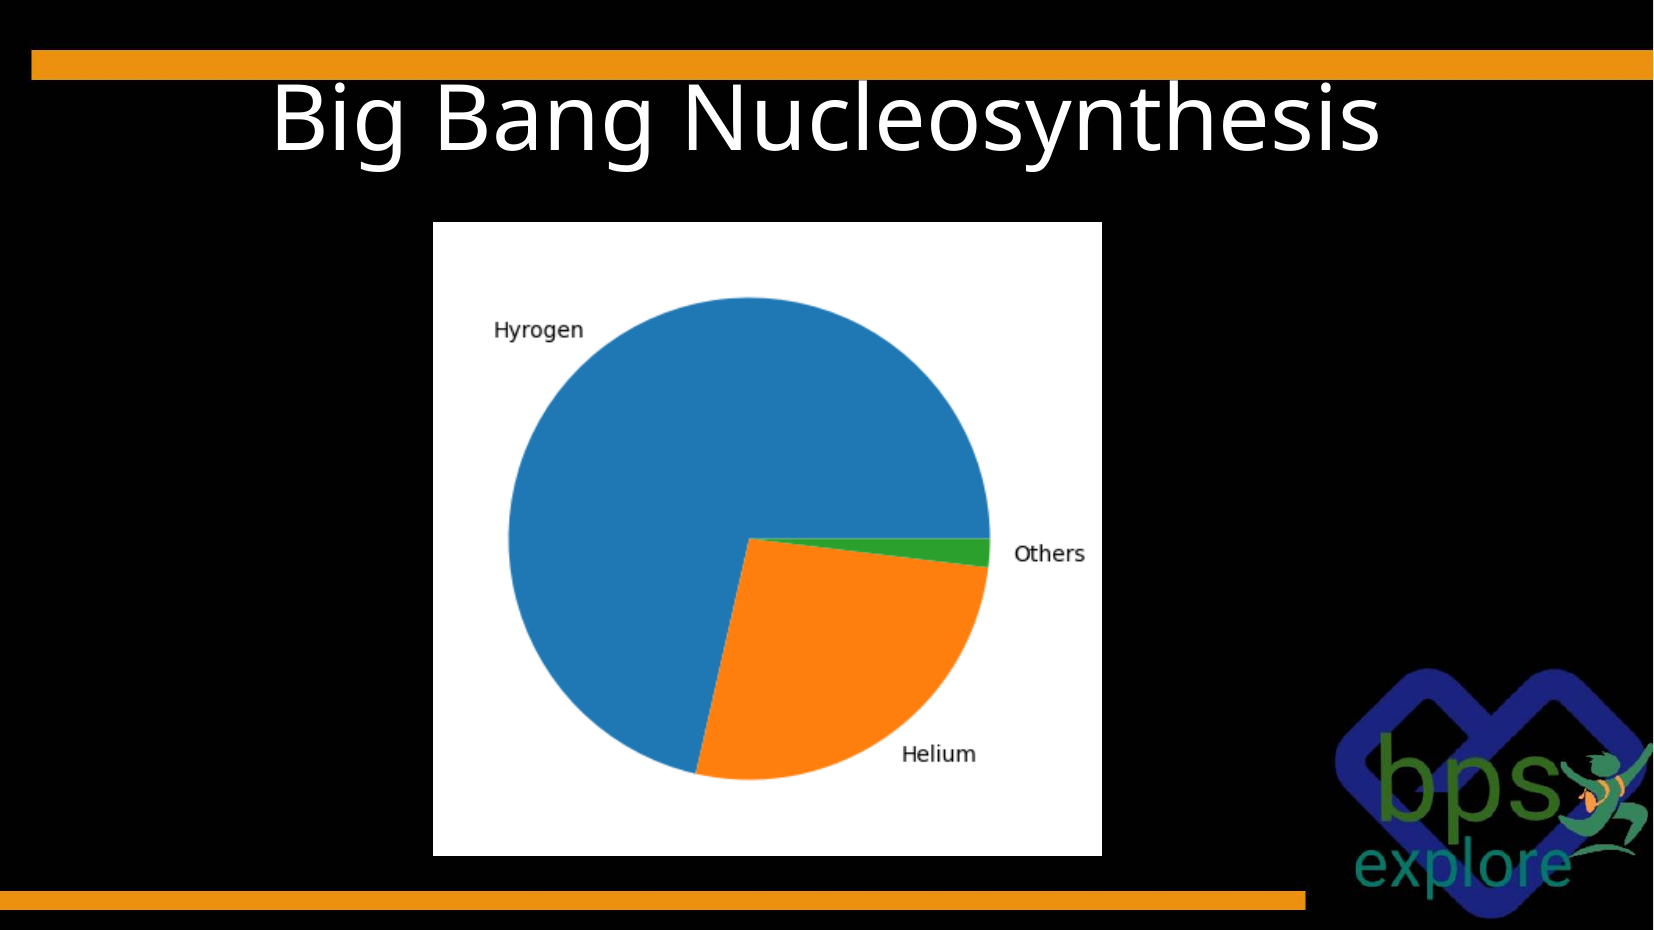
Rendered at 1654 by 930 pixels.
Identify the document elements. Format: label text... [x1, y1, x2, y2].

title Big Bang Nucleosynthesis [82, 37, 1571, 193]
picture [0, 0, 1654, 930]
